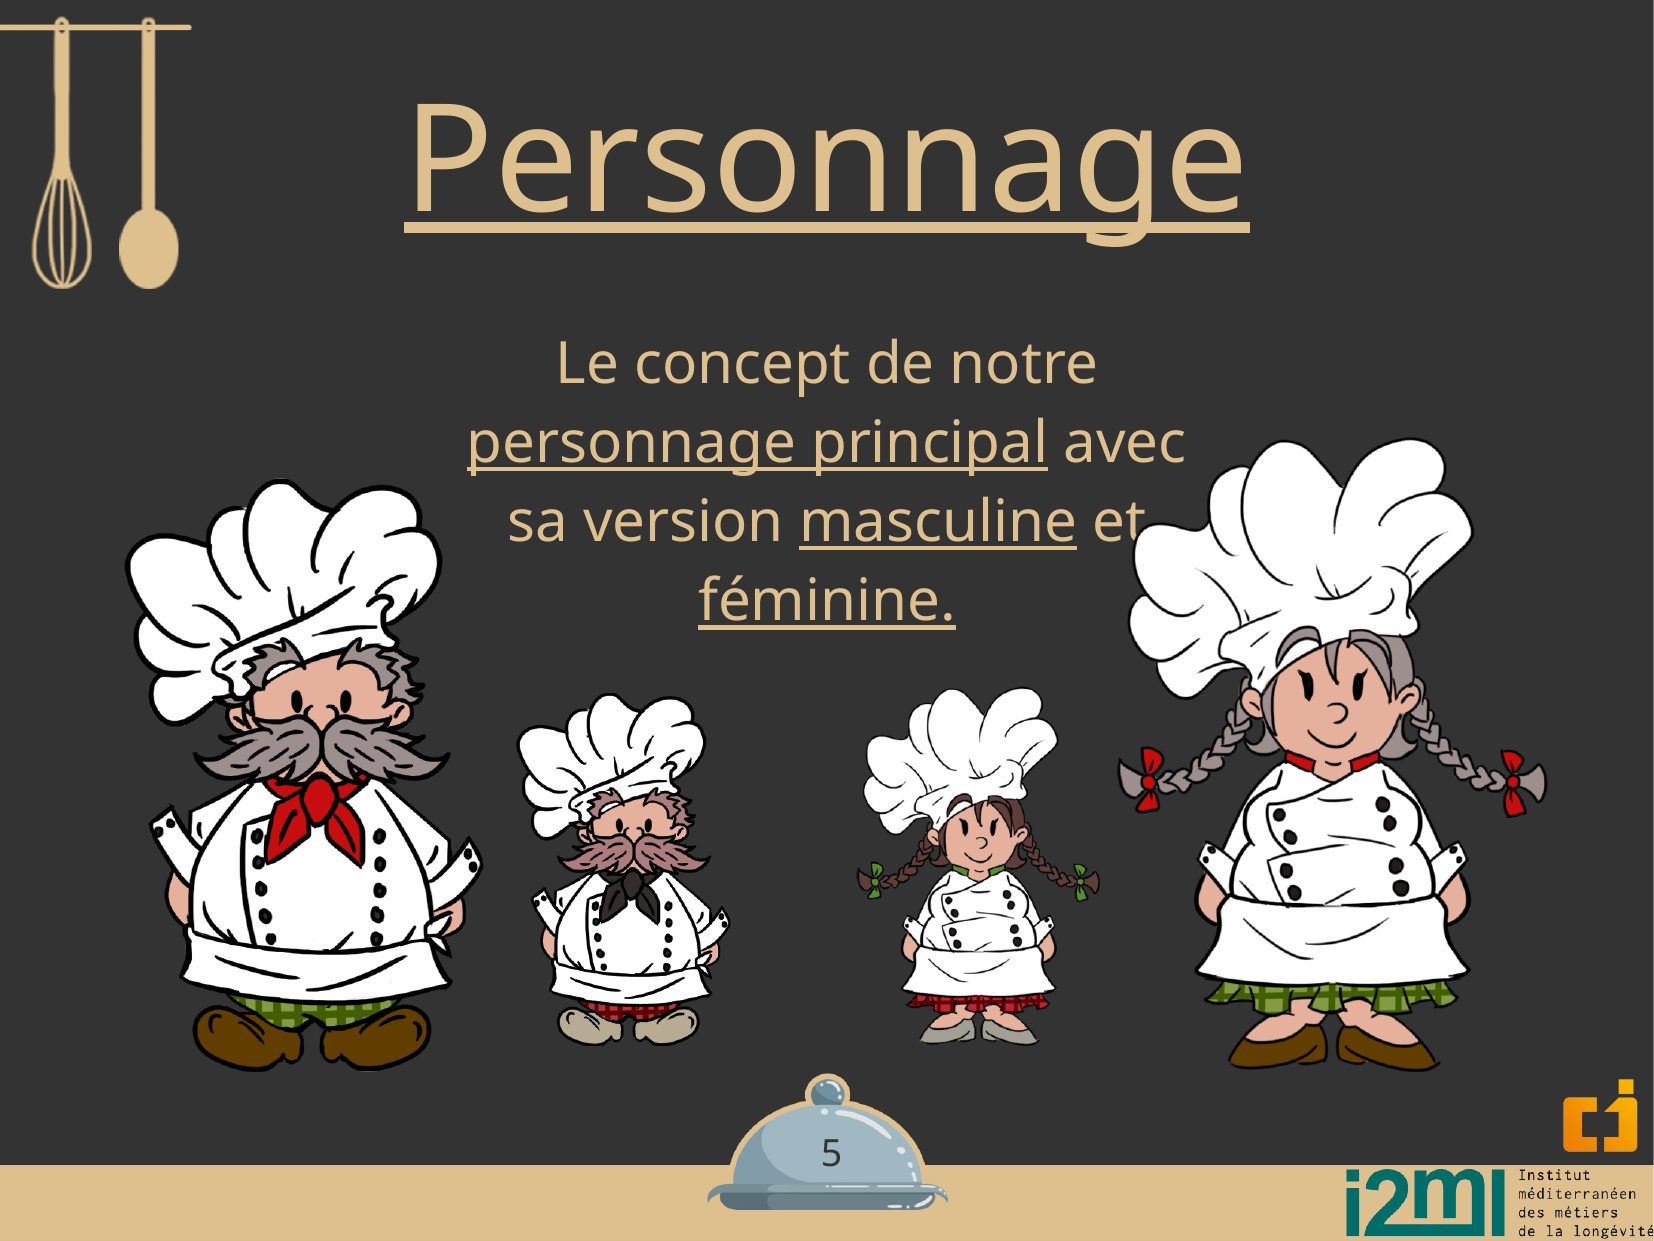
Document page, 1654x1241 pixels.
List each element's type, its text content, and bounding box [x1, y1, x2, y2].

title Personnage [82, 2, 1571, 304]
picture [0, 0, 1654, 1241]
text_box Le concept de notre personnage principal avec sa version masculine et féminine. [438, 313, 1216, 543]
